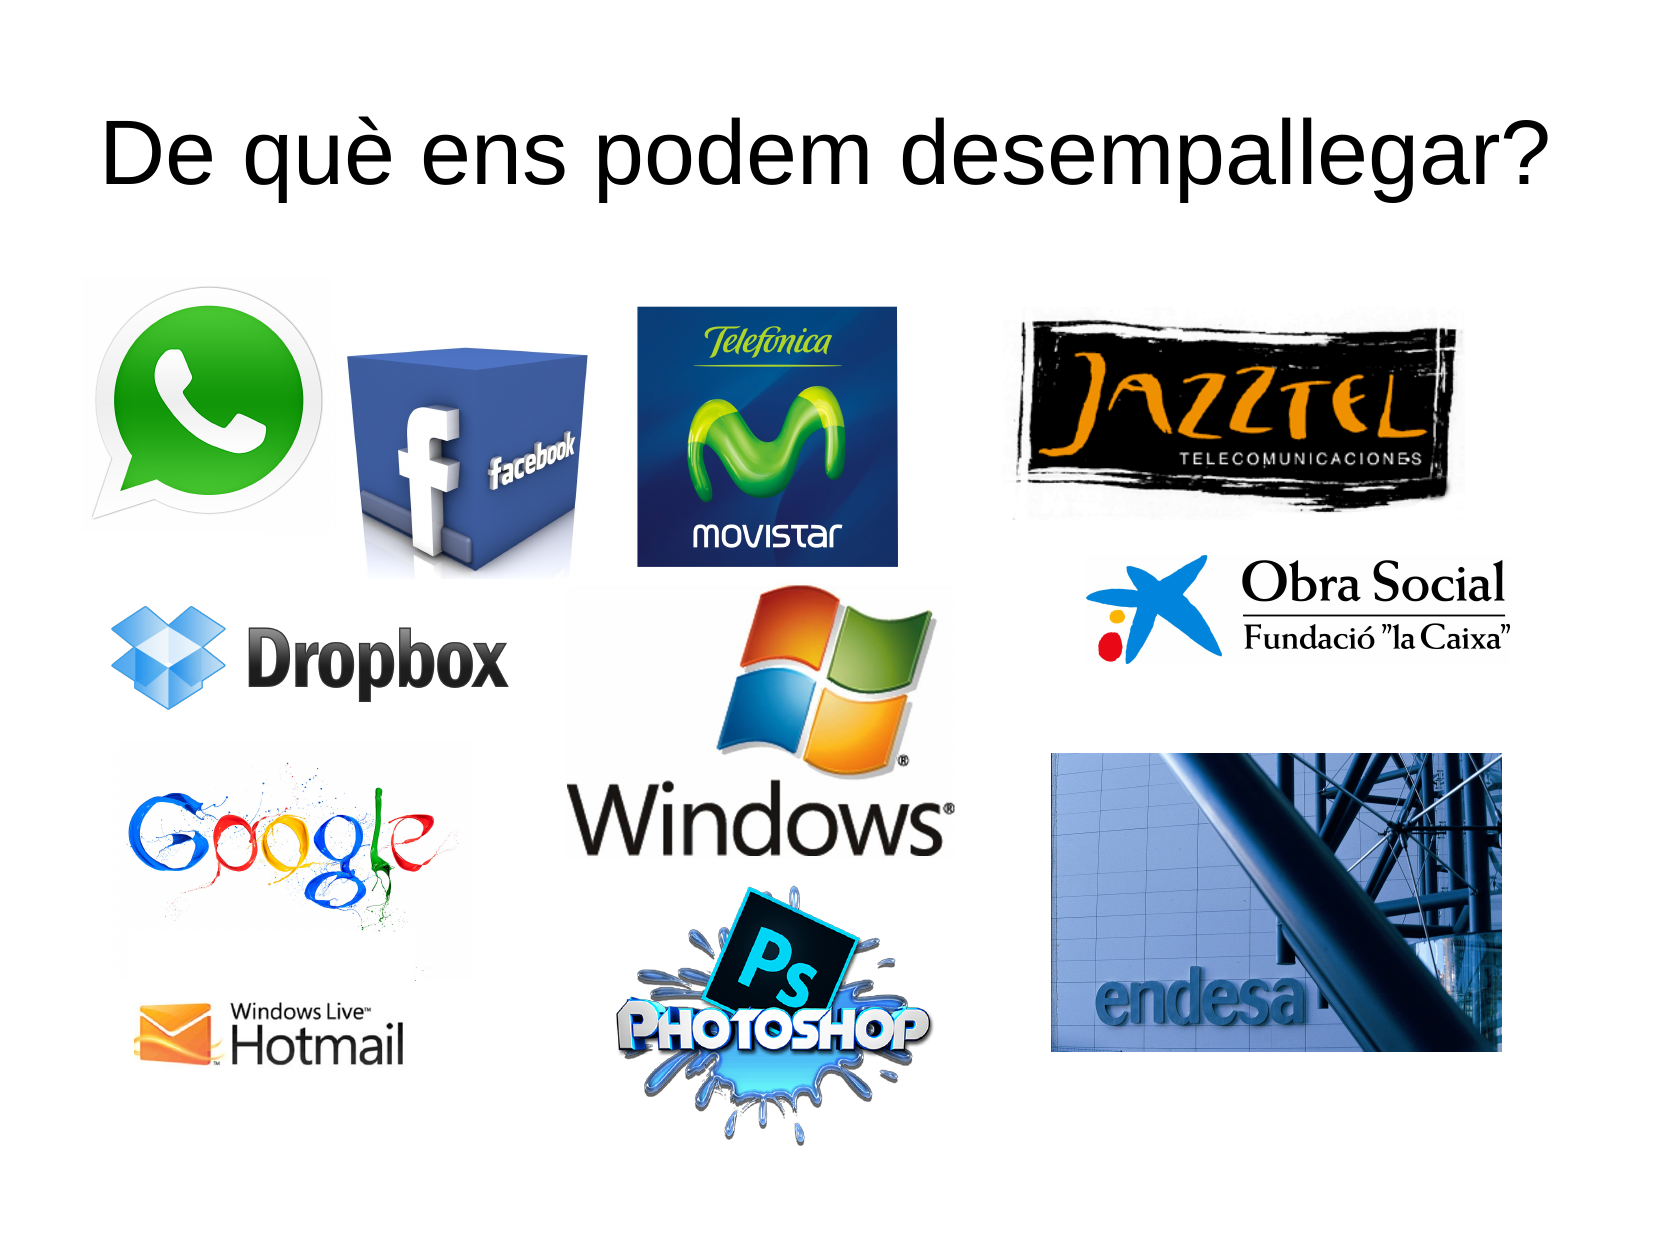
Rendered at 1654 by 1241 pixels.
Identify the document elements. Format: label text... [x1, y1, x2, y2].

picture [1002, 307, 1465, 520]
title De què ens podem desempallegar? [82, 49, 1571, 257]
picture [82, 277, 898, 579]
picture [614, 885, 935, 1146]
picture [1051, 753, 1502, 1052]
picture [92, 583, 532, 733]
picture [1086, 555, 1510, 665]
picture [114, 741, 473, 1146]
picture [565, 580, 957, 875]
